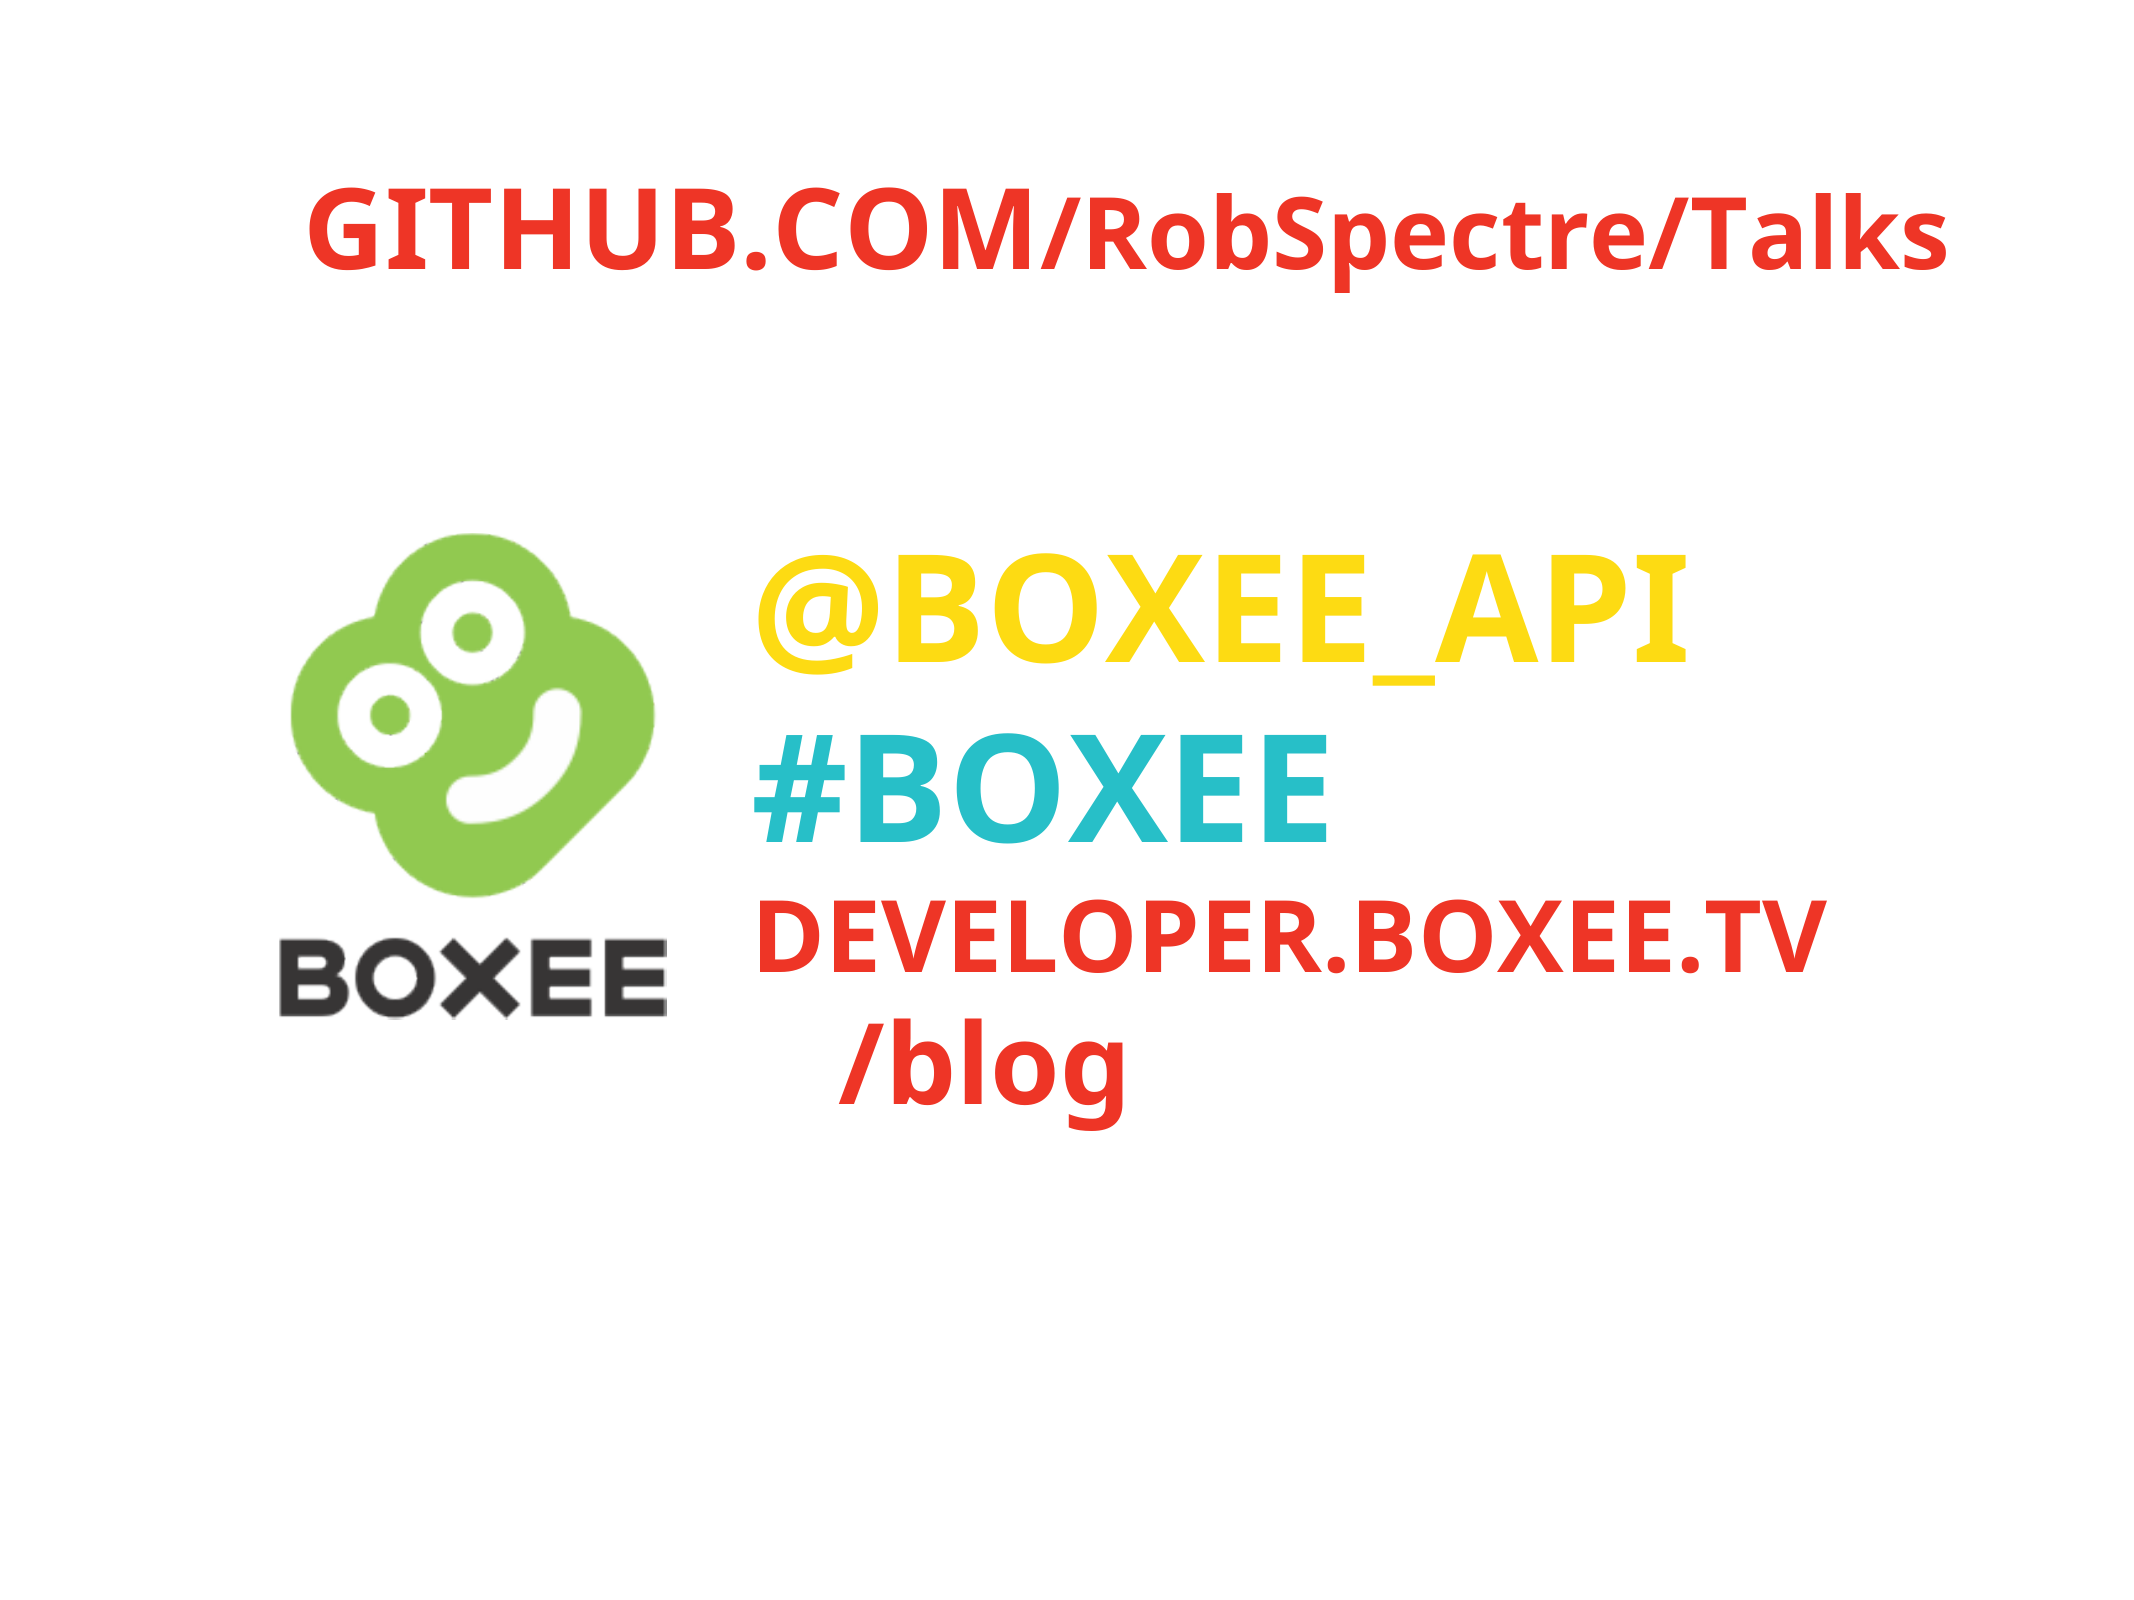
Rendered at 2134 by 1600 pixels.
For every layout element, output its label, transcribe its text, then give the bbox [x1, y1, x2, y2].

picture [279, 533, 667, 1020]
text_box @BOXEE_API #BOXEE DEVELOPER.BOXEE.TV /blog [741, 512, 2134, 1163]
text_box GITHUB.COM/RobSpectre/Talks [112, 149, 2134, 338]
